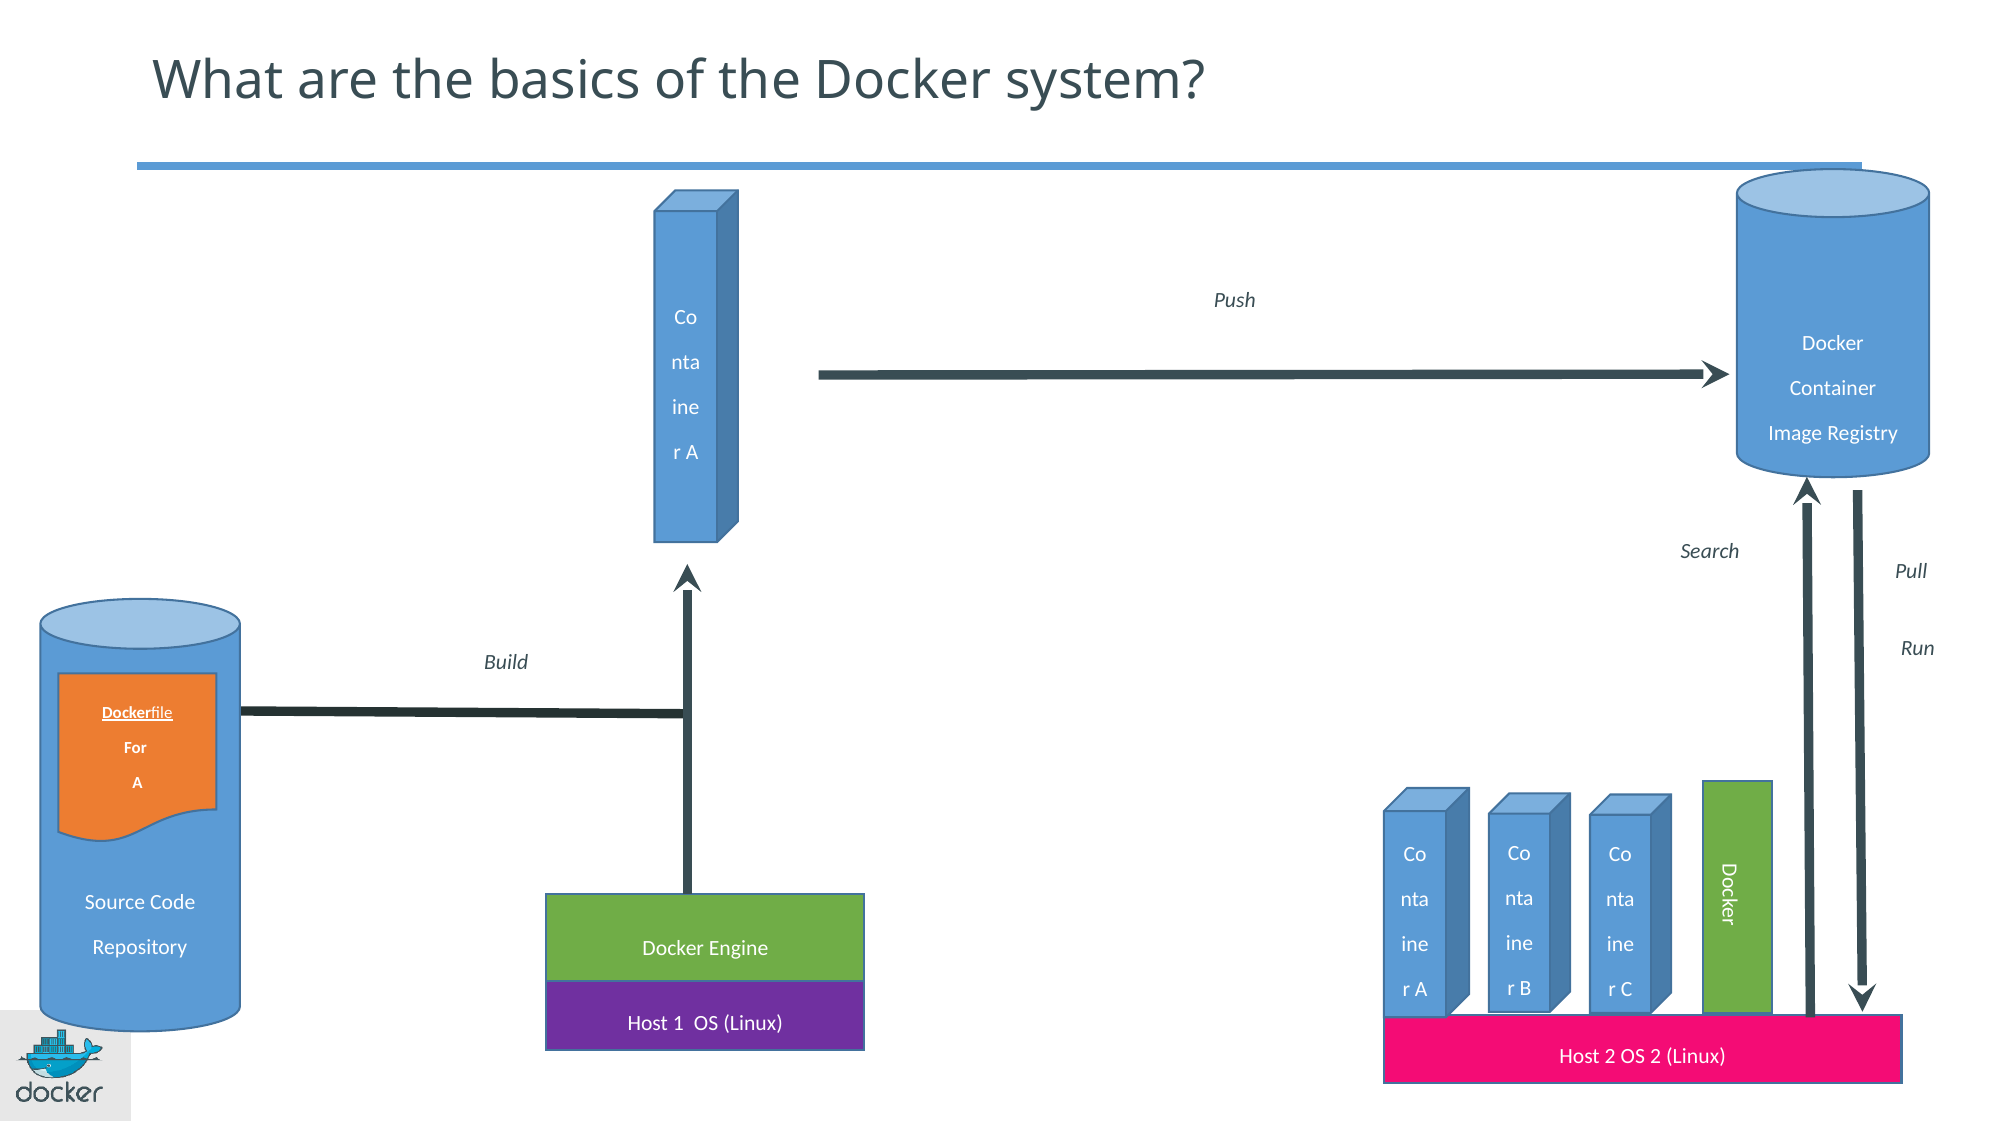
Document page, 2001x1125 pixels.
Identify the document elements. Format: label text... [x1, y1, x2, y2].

text_box Pull [1880, 533, 1943, 594]
text_box Build [469, 624, 544, 685]
text_box Container C [1590, 815, 1650, 1013]
title But what IS docker? [1590, 794, 1672, 815]
text_box Host 2 OS 2 (Linux) [1384, 1015, 1902, 1083]
text_box Container A [655, 212, 717, 542]
picture [0, 1010, 131, 1121]
text_box Container B [1489, 814, 1549, 1012]
text_box Linux Containers [654, 190, 738, 212]
text_box Host 1 OS (Linux) [546, 981, 864, 1050]
text_box Dockerfile For A [58, 673, 217, 841]
text_box Docker Container Image Registry [1736, 194, 1930, 478]
text_box Search [1665, 513, 1755, 574]
text_box + [1383, 787, 1470, 812]
text_box Run [1886, 610, 1951, 671]
title What are the basics of the Docker system? [137, 22, 1863, 133]
text_box Source Code Repository [40, 627, 240, 1032]
text_box Docker Engine [546, 894, 864, 981]
text_box Push [1199, 262, 1271, 323]
text_box Container A [1384, 812, 1445, 1017]
text_box Docker [1703, 781, 1772, 1014]
text_box = [1488, 793, 1571, 814]
